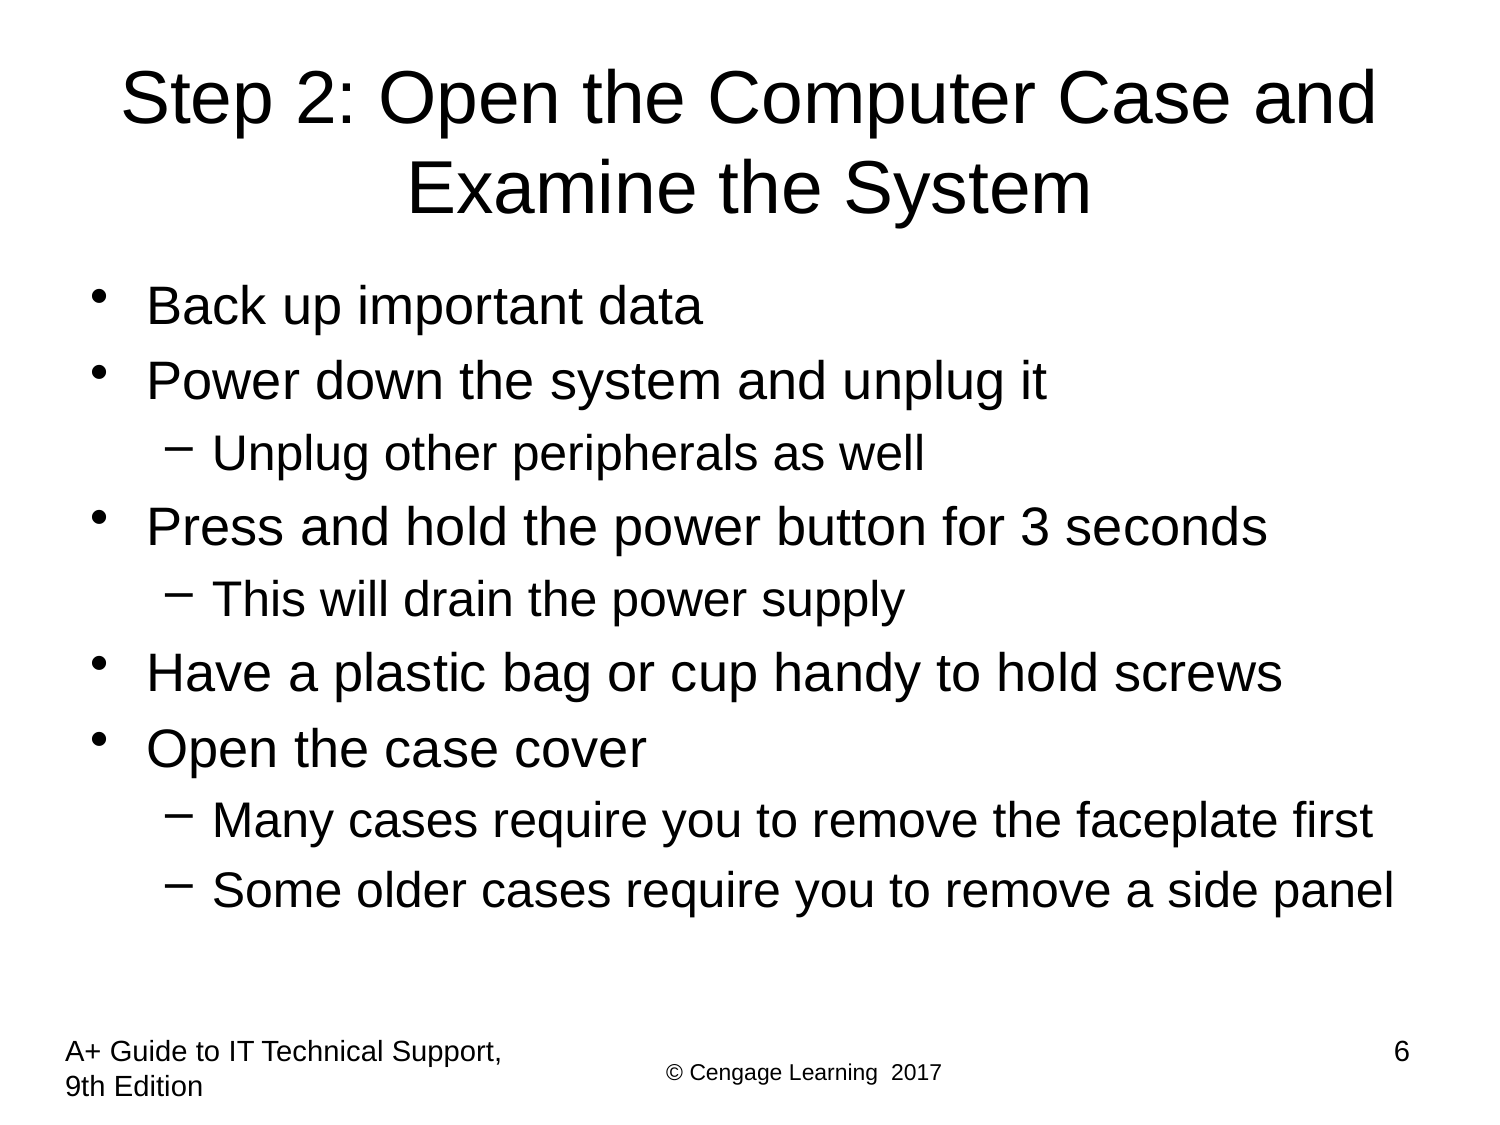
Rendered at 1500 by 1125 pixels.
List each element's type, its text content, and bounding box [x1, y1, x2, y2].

list Back up important data Power down the system and unplug it Unplug other peripherals as well Press and hold the power button for 3 seconds This will drain the power supply Have a plastic bag or cup handy to hold screws Open the case cover Many cases require you to remove the faceplate first Some older cases require you to remove a side panel [75, 262, 1425, 1005]
title Step 2: Open the Computer Case and Examine the System [75, 45, 1425, 233]
footer A+ Guide to IT Technical Support, 9th Edition [50, 1025, 550, 1104]
slide_number <number> [1074, 1024, 1425, 1103]
